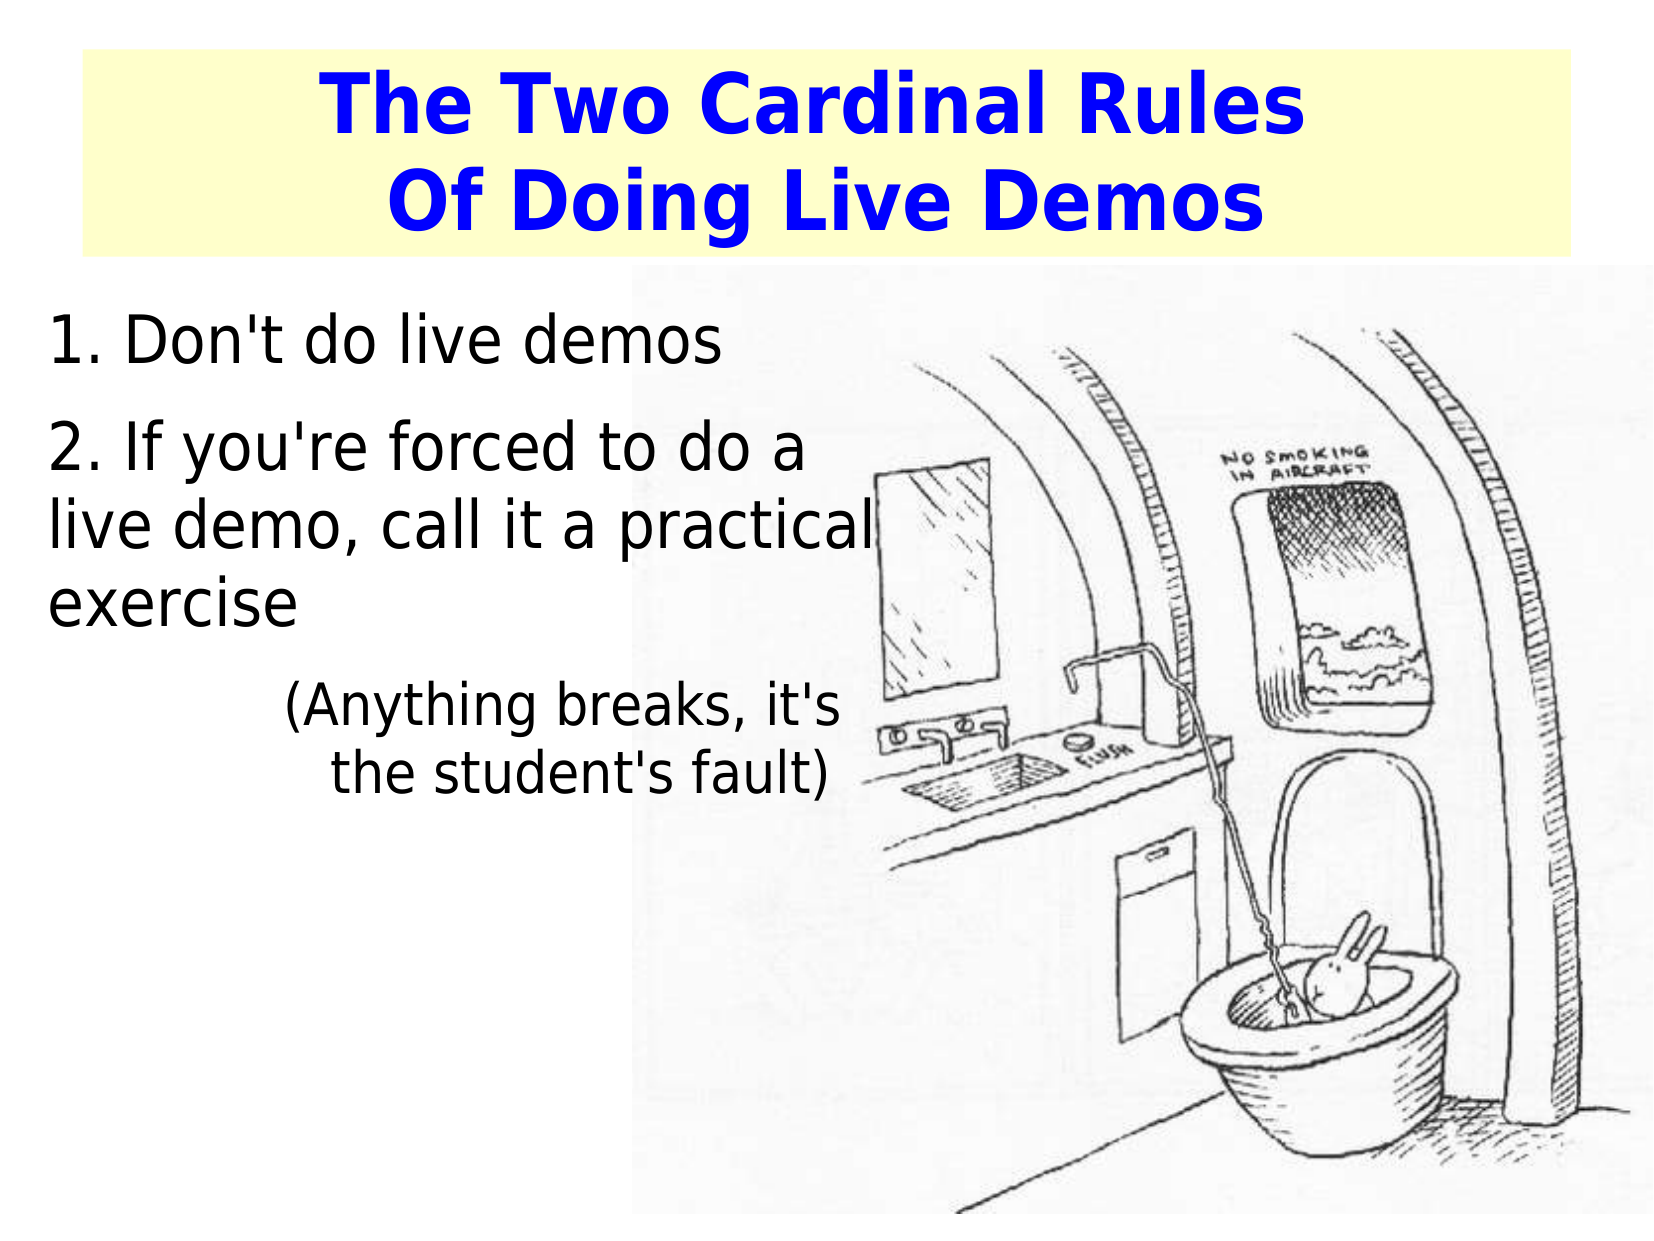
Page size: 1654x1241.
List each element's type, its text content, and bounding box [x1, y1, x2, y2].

title The Two Cardinal Rules Of Doing Live Demos [82, 49, 1571, 257]
picture [632, 265, 1654, 1214]
list 1. Don't do live demos 2. If you're forced to do a live demo, call it a practical exercise (Anything breaks, it's the student's fault) [47, 301, 886, 1217]
